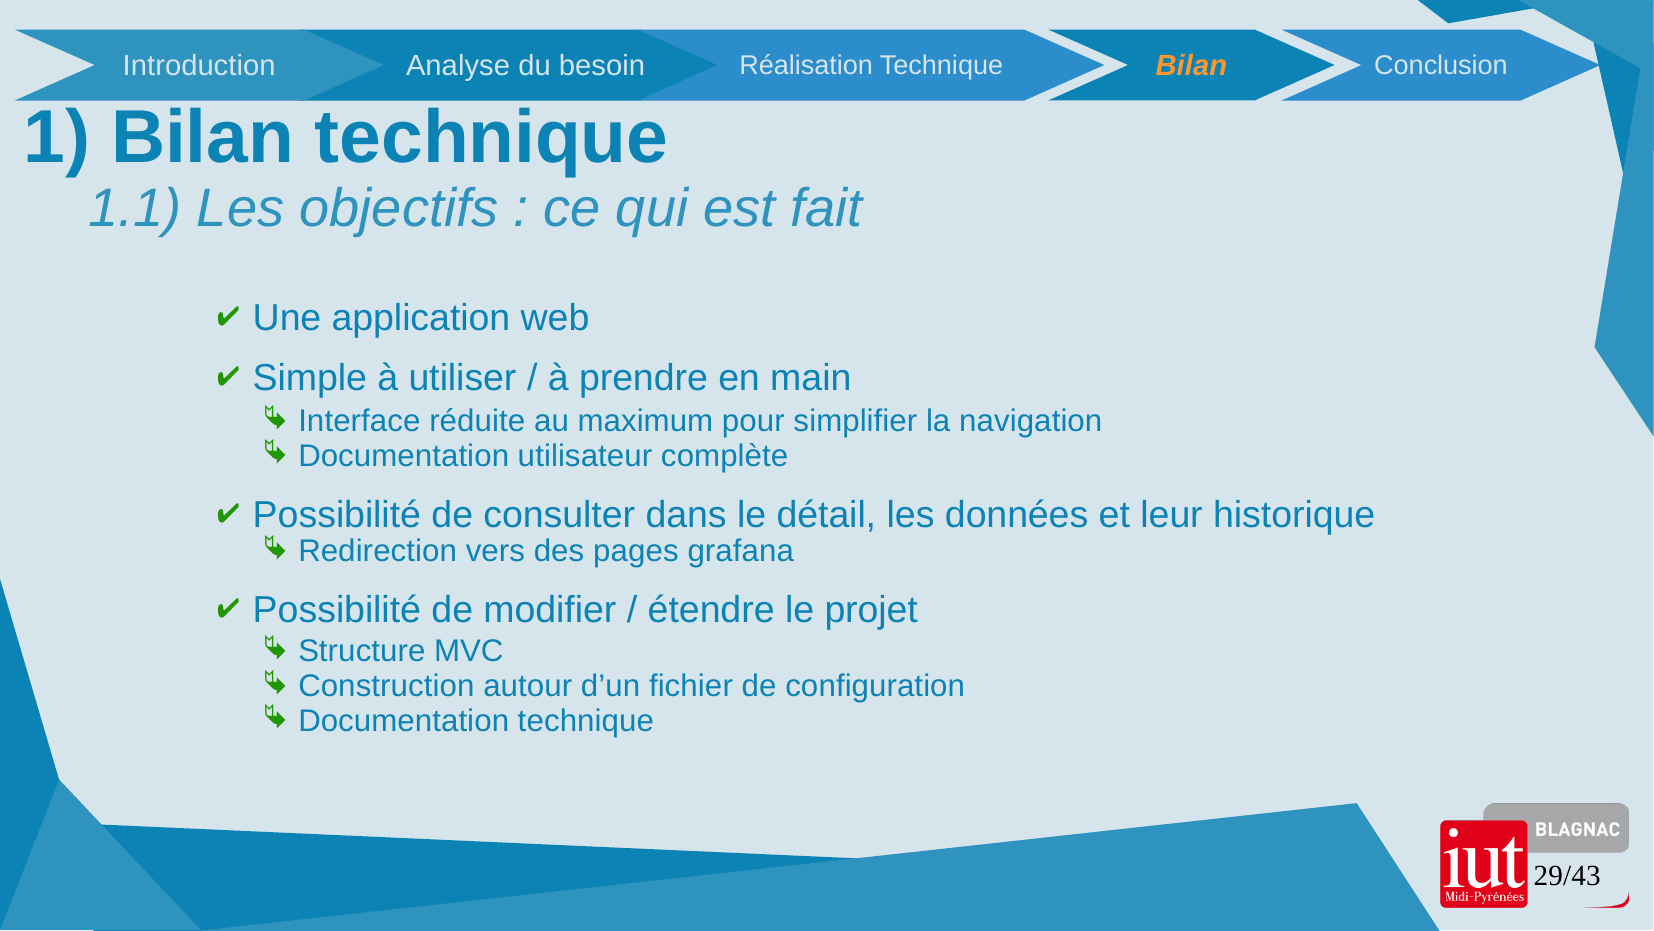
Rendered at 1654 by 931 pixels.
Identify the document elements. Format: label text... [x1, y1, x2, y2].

text_box Réalisation Technique [637, 29, 1105, 101]
text_box Introduction [14, 29, 384, 101]
title 1.1) Les objectifs : ce qui est fait [88, 177, 1388, 238]
text_box Bilan [1048, 29, 1335, 101]
text_box Structure MVC Construction autour d’un fichier de configuration Documentation technique [248, 626, 982, 746]
picture [1440, 803, 1629, 908]
text_box Redirection vers des pages grafana [248, 525, 810, 576]
text_box Une application web Simple à utiliser / à prendre en main Possibilité de consulter dans le détail, les données et leur historique Possibilité de modifier / étendre le projet [202, 289, 1452, 786]
text_box Analyse du besoin [305, 29, 715, 101]
text_box Conclusion [1281, 29, 1601, 101]
title 1) Bilan technique [23, 94, 1512, 179]
text_box Interface réduite au maximum pour simplifier la navigation Documentation utilisateur complète [248, 395, 1119, 480]
